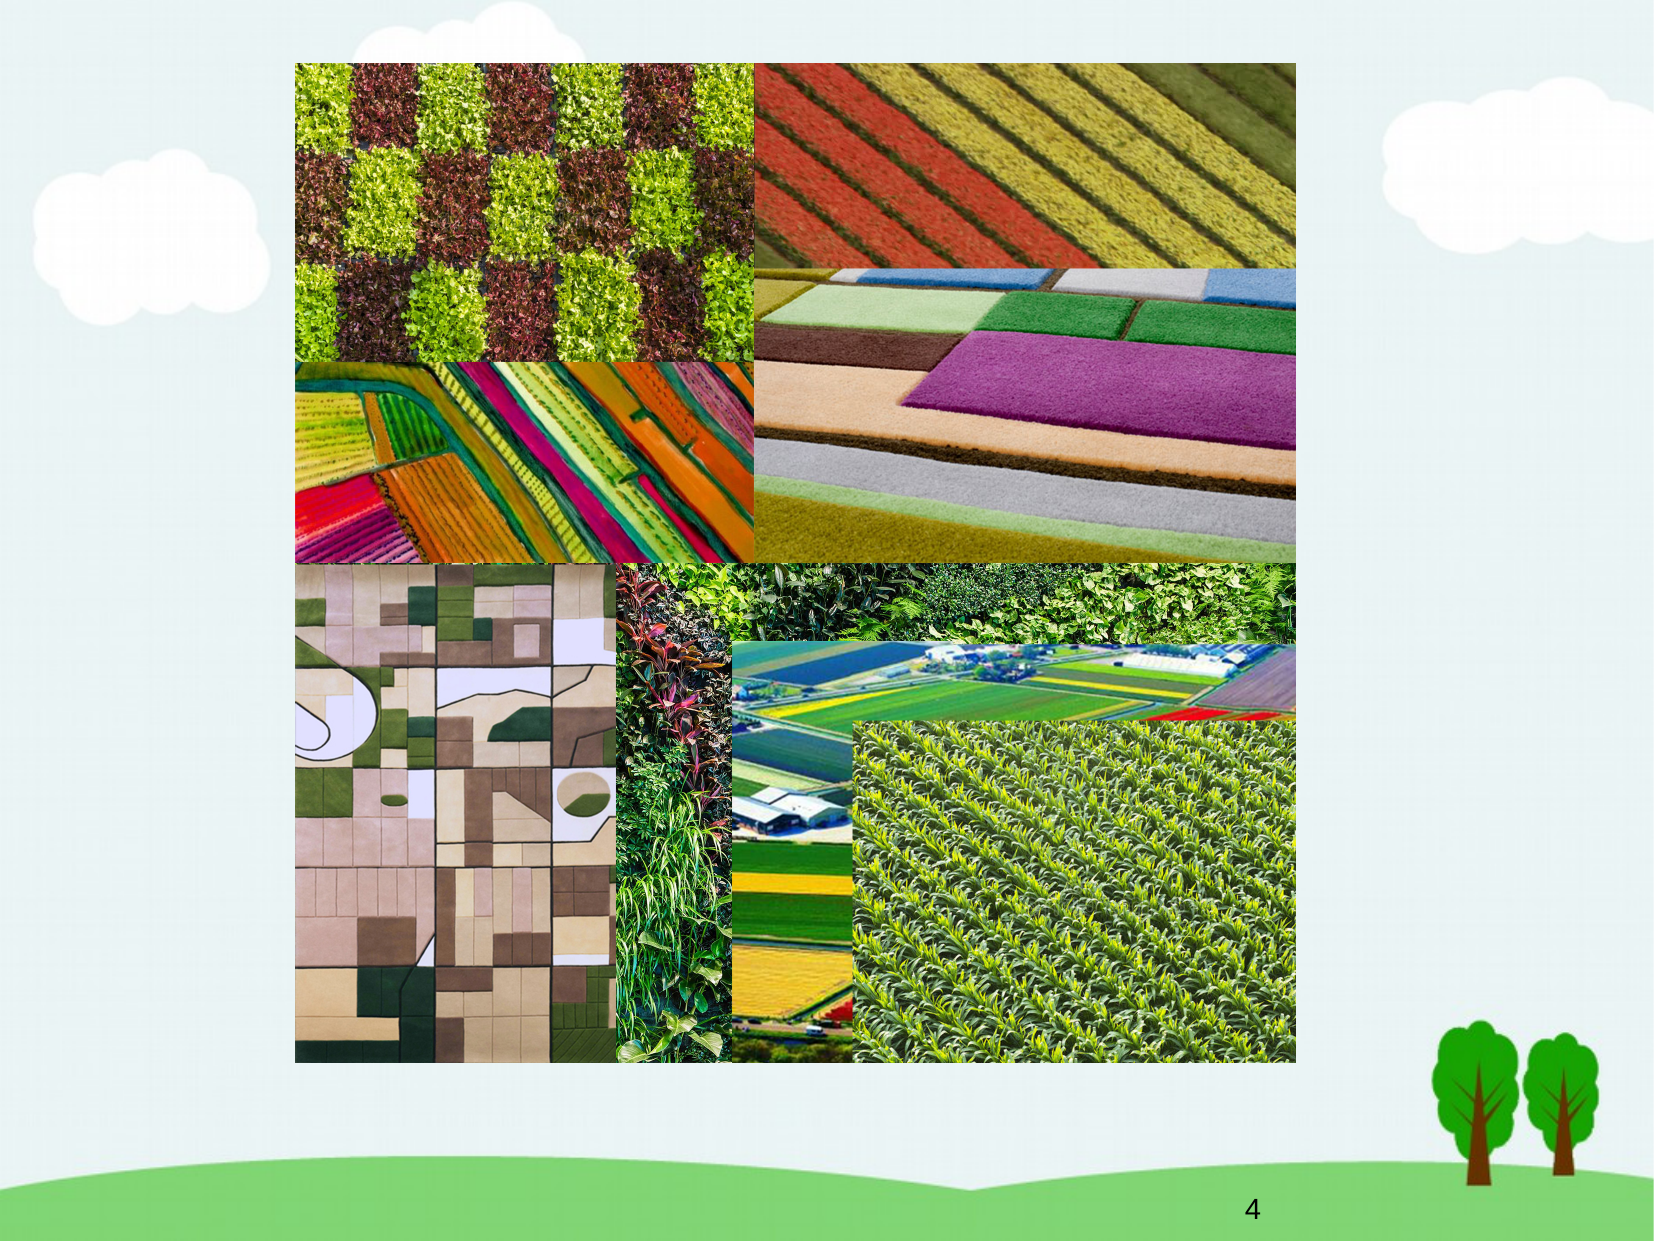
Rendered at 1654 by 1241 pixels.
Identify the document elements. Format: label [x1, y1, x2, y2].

picture [295, 63, 1296, 1063]
text_box [1244, 1190, 1630, 1241]
